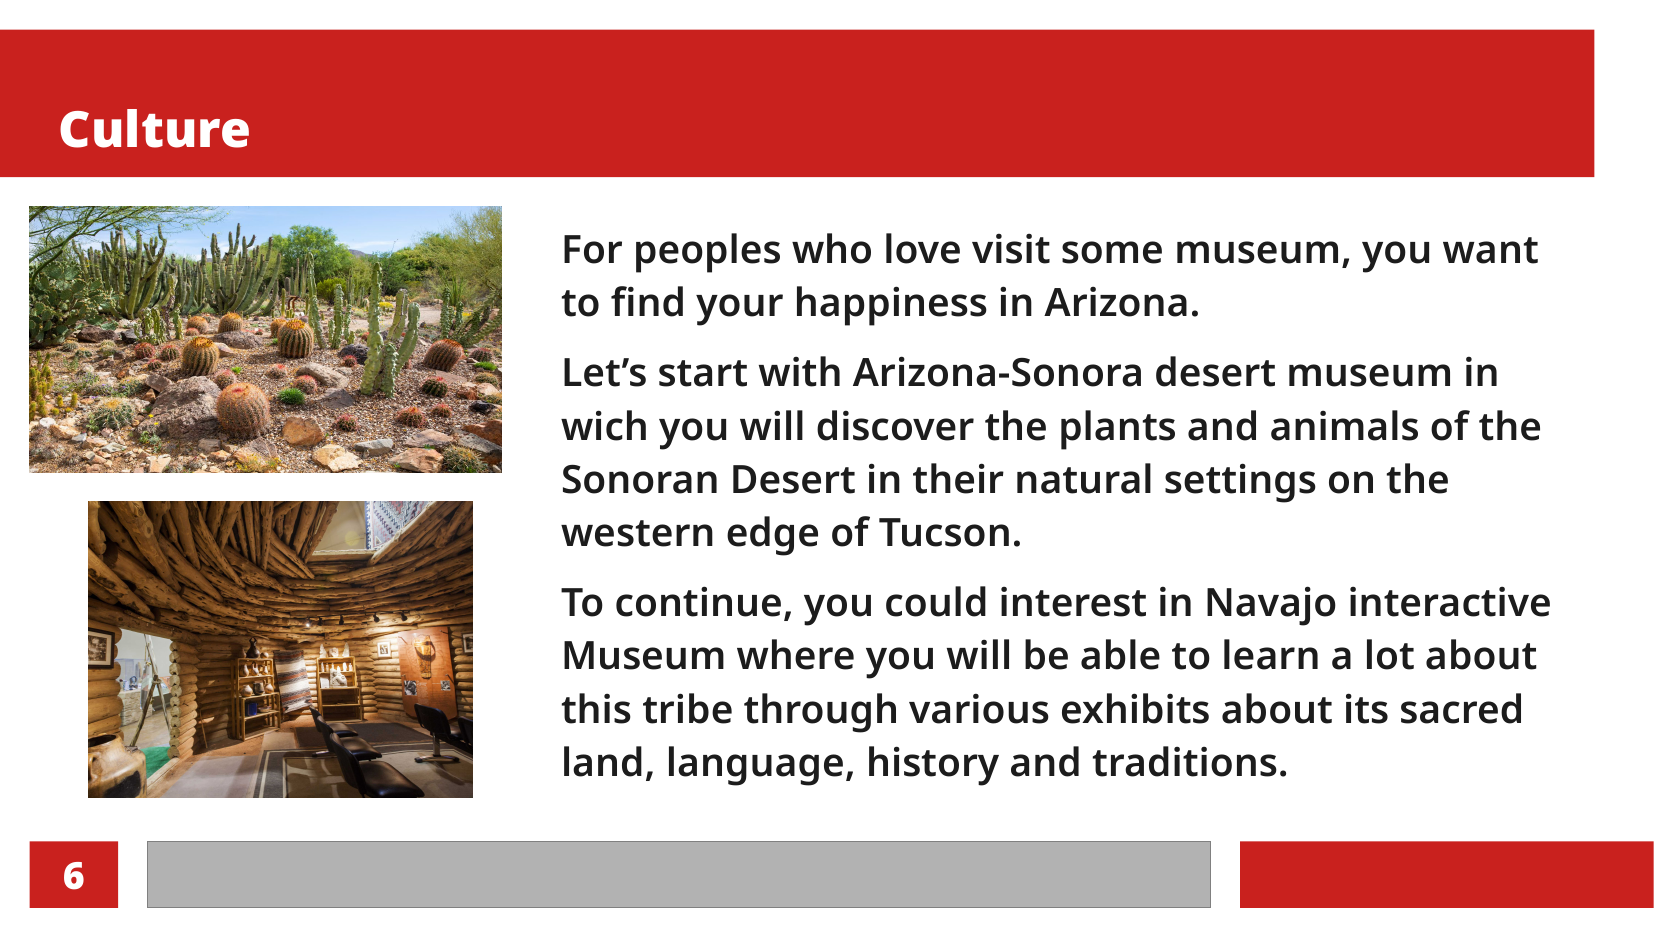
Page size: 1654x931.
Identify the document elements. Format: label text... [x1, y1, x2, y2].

list For peoples who love visit some museum, you want to find your happiness in Arizona. Let’s start with Arizona-Sonora desert museum in wich you will discover the plants and animals of the Sonoran Desert in their natural settings on the western edge of Tucson. To continue, you could interest in Navajo interactive Museum where you will be able to learn a lot about this tribe through various exhibits about its sacred land, language, history and traditions. [561, 221, 1565, 798]
title Culture [59, 44, 1595, 163]
picture [29, 206, 502, 473]
picture [88, 501, 473, 798]
